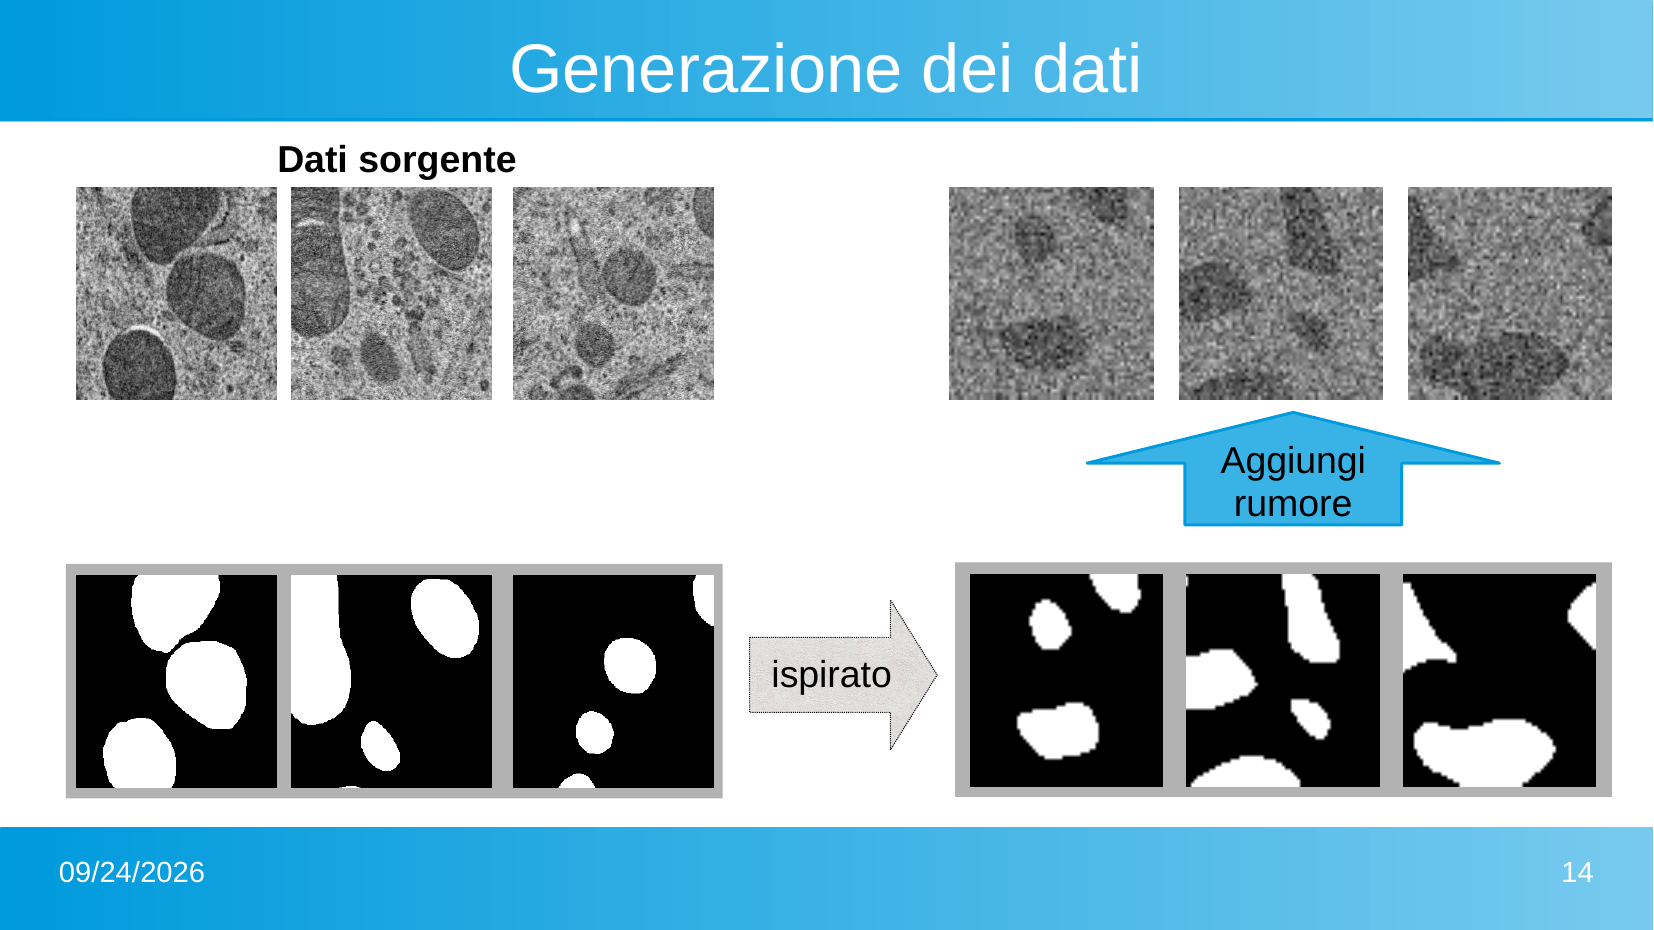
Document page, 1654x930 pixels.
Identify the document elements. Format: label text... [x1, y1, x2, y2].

picture [1408, 187, 1612, 400]
picture [76, 575, 277, 789]
picture [513, 575, 714, 789]
picture [76, 187, 277, 400]
picture [1186, 574, 1380, 787]
picture [291, 188, 492, 400]
picture [291, 575, 492, 789]
picture [970, 574, 1163, 787]
picture [949, 187, 1154, 400]
text_box [65, 563, 723, 799]
picture [513, 187, 714, 400]
picture [1179, 187, 1383, 400]
text_box Aggiungi rumore [1087, 412, 1500, 525]
text_box [955, 562, 1612, 797]
text_box ispirato [749, 599, 938, 750]
picture [1403, 574, 1596, 787]
title Generazione dei dati [58, 29, 1594, 108]
text_box Dati sorgente [262, 130, 532, 188]
